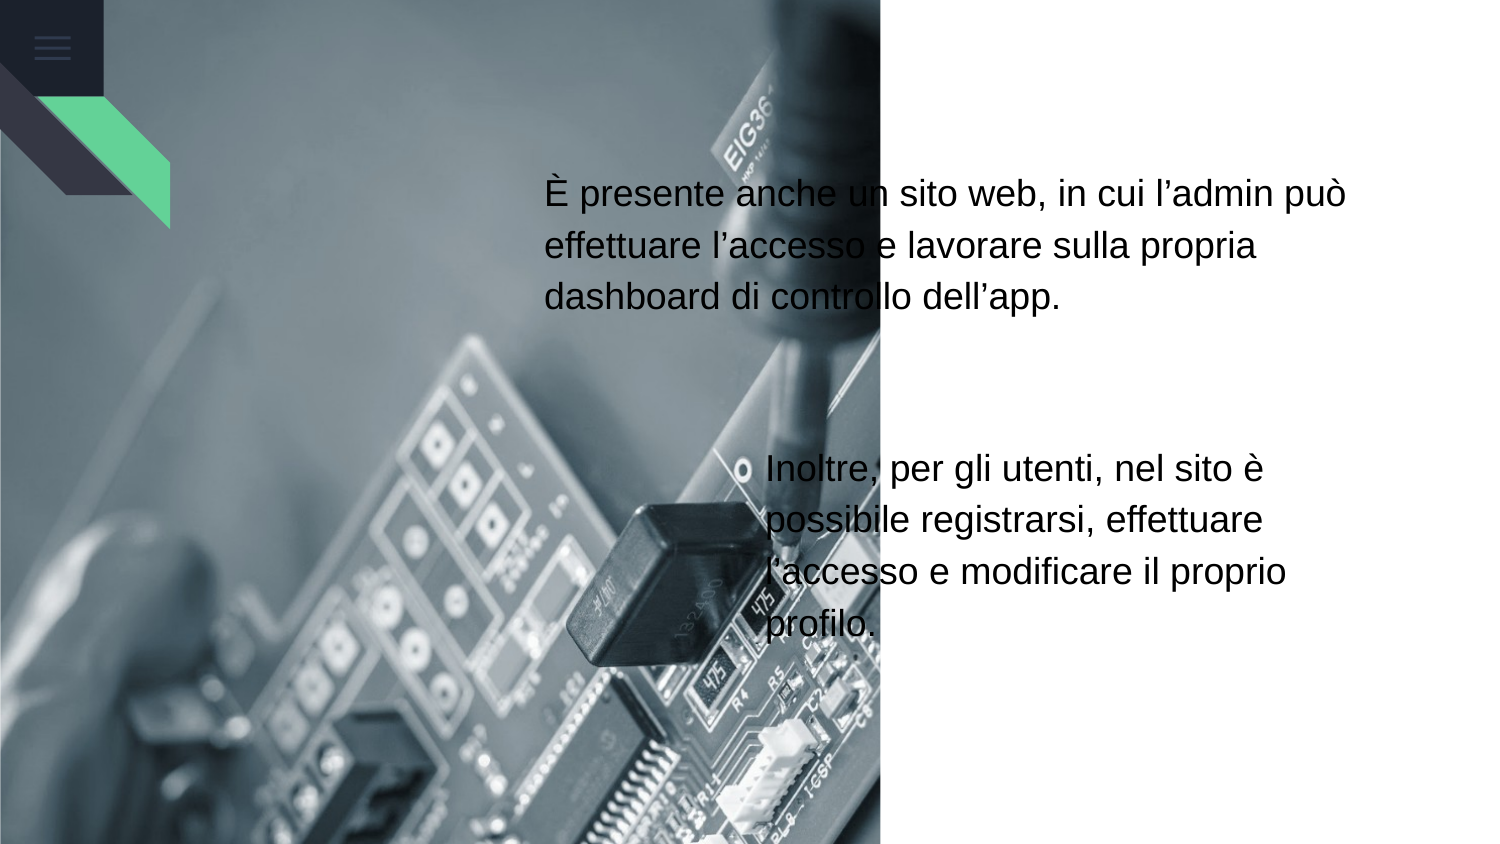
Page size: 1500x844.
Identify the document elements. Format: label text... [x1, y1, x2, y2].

text_box Inoltre, per gli utenti, nel sito è possibile registrarsi, effettuare l’accesso e modificare il proprio profilo. [750, 421, 1413, 601]
picture [0, 212, 881, 637]
picture [771, 618, 781, 634]
list È presente anche un sito web, in cui l’admin può effettuare l’accesso e lavorare sulla propria dashboard di controllo dell’app. [529, 147, 1445, 394]
